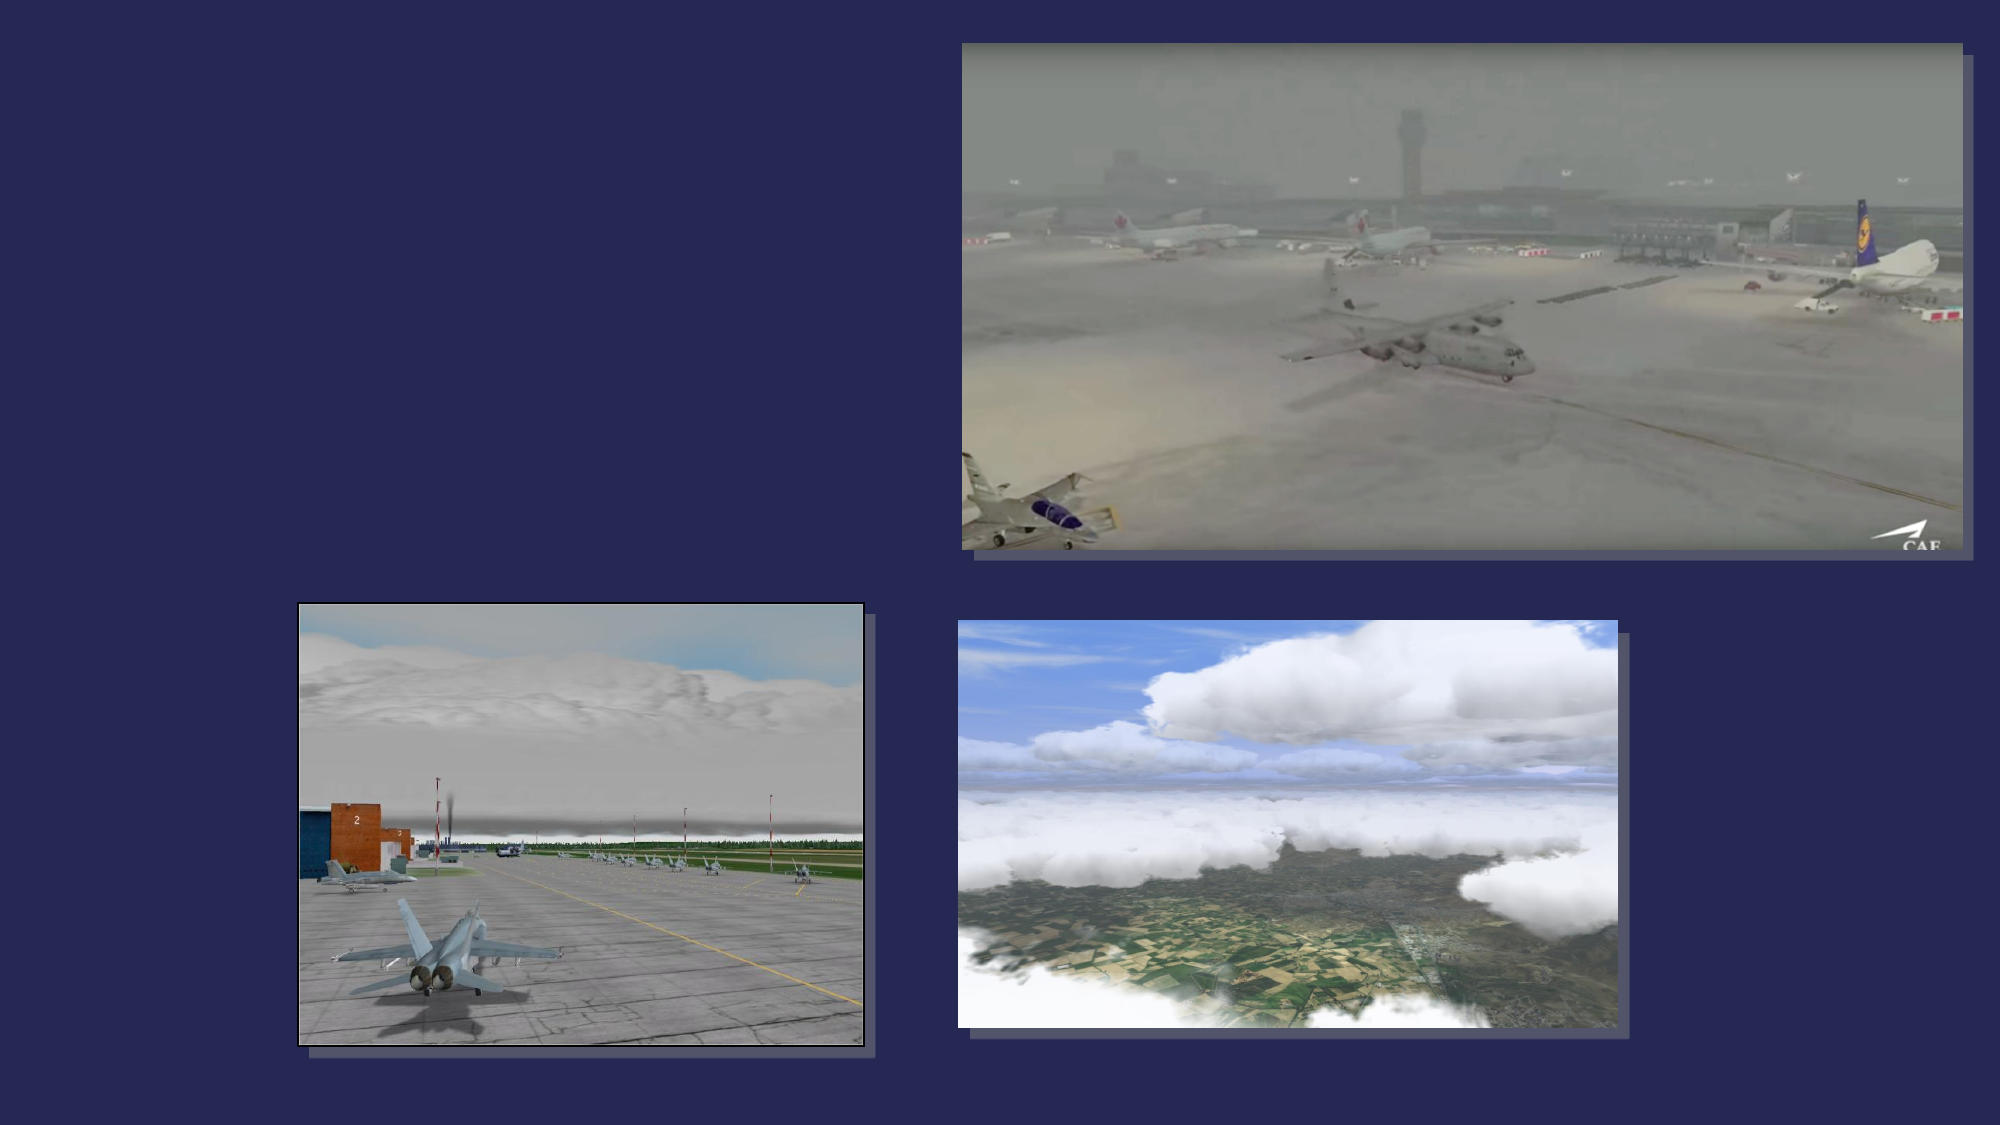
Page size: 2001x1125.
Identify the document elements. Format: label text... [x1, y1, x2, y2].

picture [958, 620, 1618, 1028]
picture [297, 602, 865, 1047]
picture [962, 43, 1963, 550]
list Wetterdarstellung Wolken und Nebelschichten 3D Wolken Sturmfronten Niederschlag [93, 160, 1908, 992]
